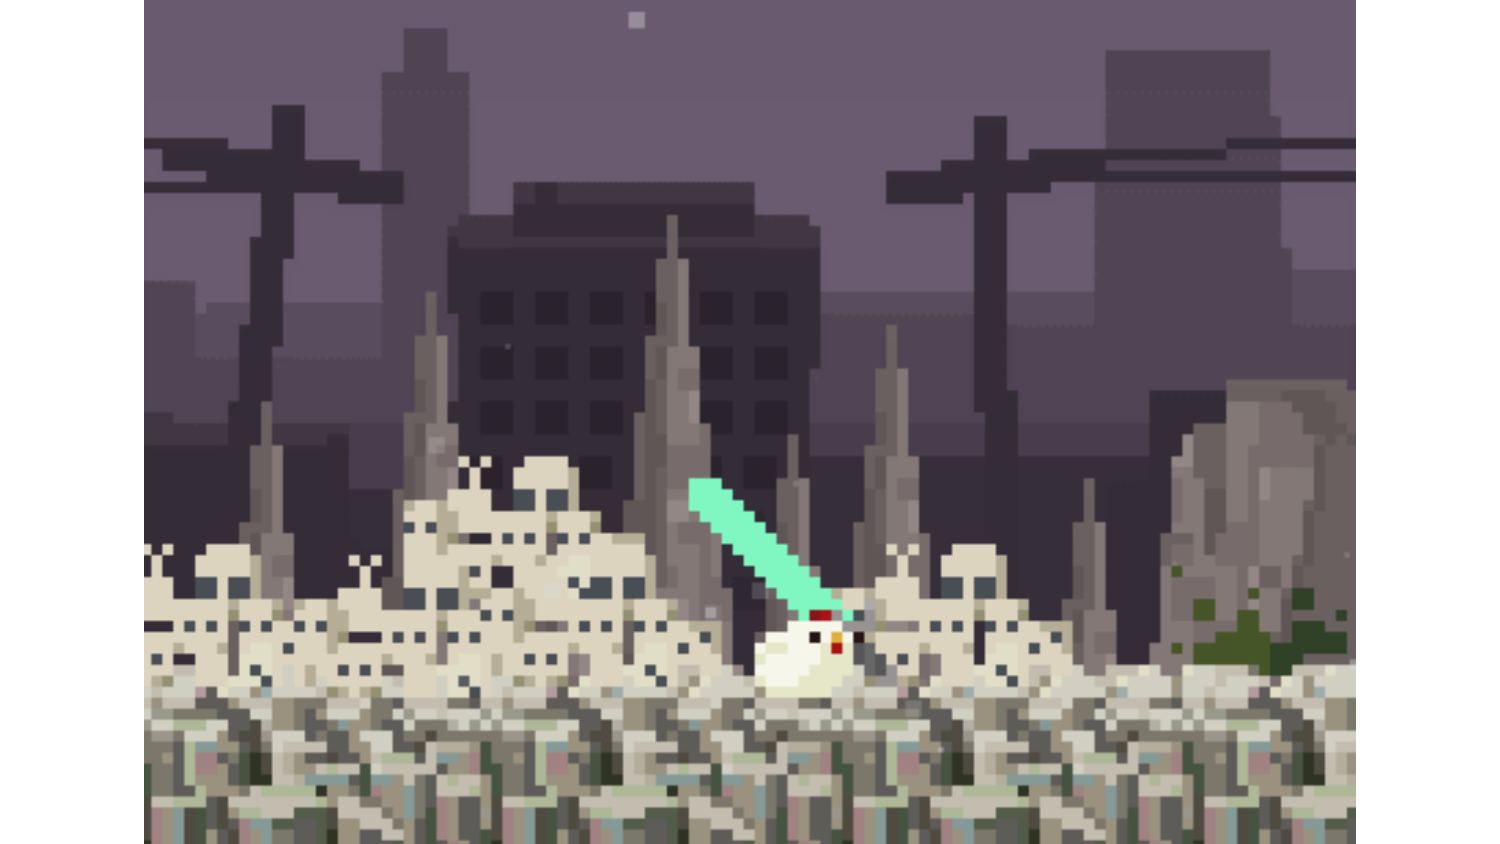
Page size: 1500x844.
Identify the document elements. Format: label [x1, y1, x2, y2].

picture [144, 0, 1356, 844]
